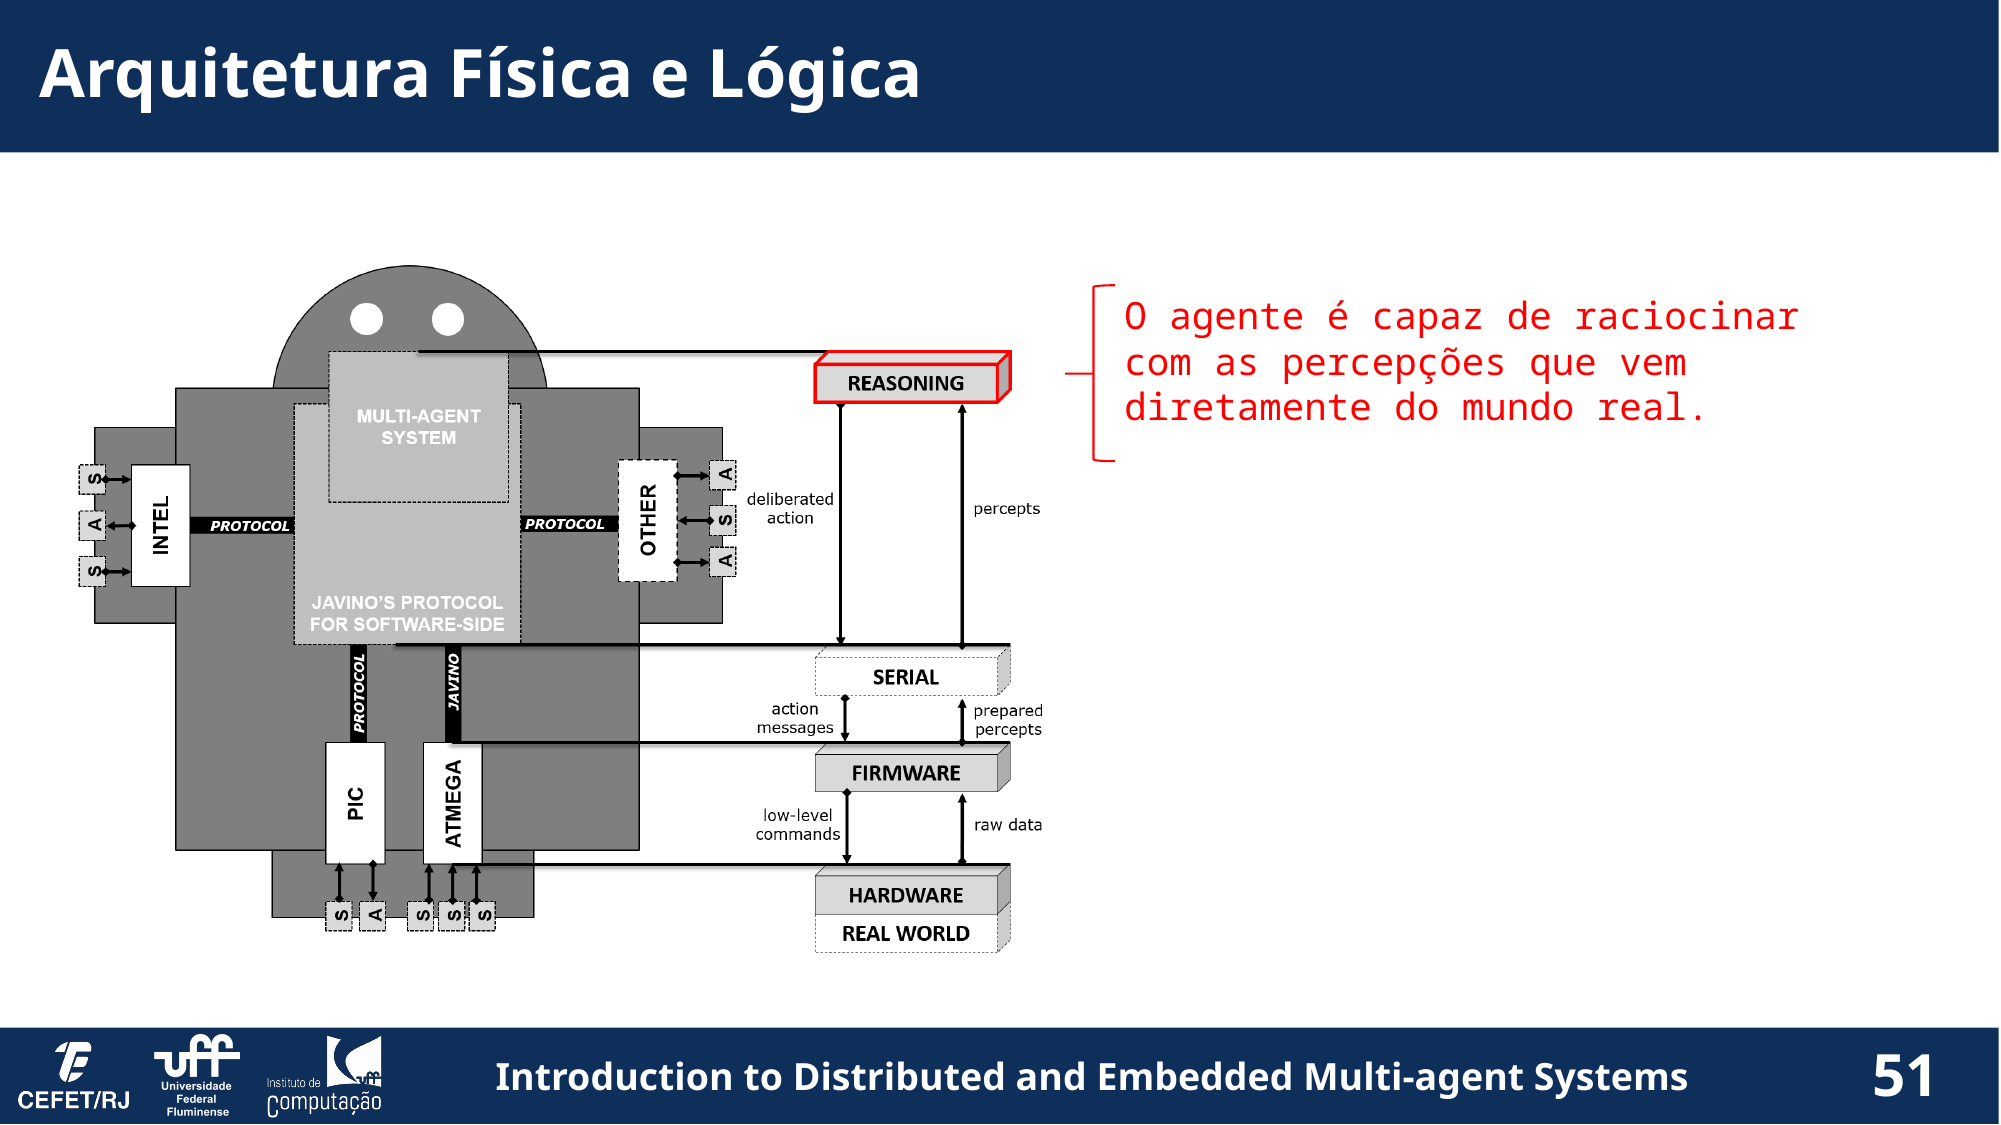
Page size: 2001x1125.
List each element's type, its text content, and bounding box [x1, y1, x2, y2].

text_box Arquitetura Física e Lógica [25, 23, 1998, 116]
picture [77, 265, 1065, 961]
picture [153, 1033, 241, 1121]
text_box [1093, 285, 1115, 462]
picture [18, 1021, 129, 1125]
picture [265, 1033, 383, 1118]
text_box O agente é capaz de raciocinar com as percepções que vem diretamente do mundo real. [1109, 285, 1858, 436]
